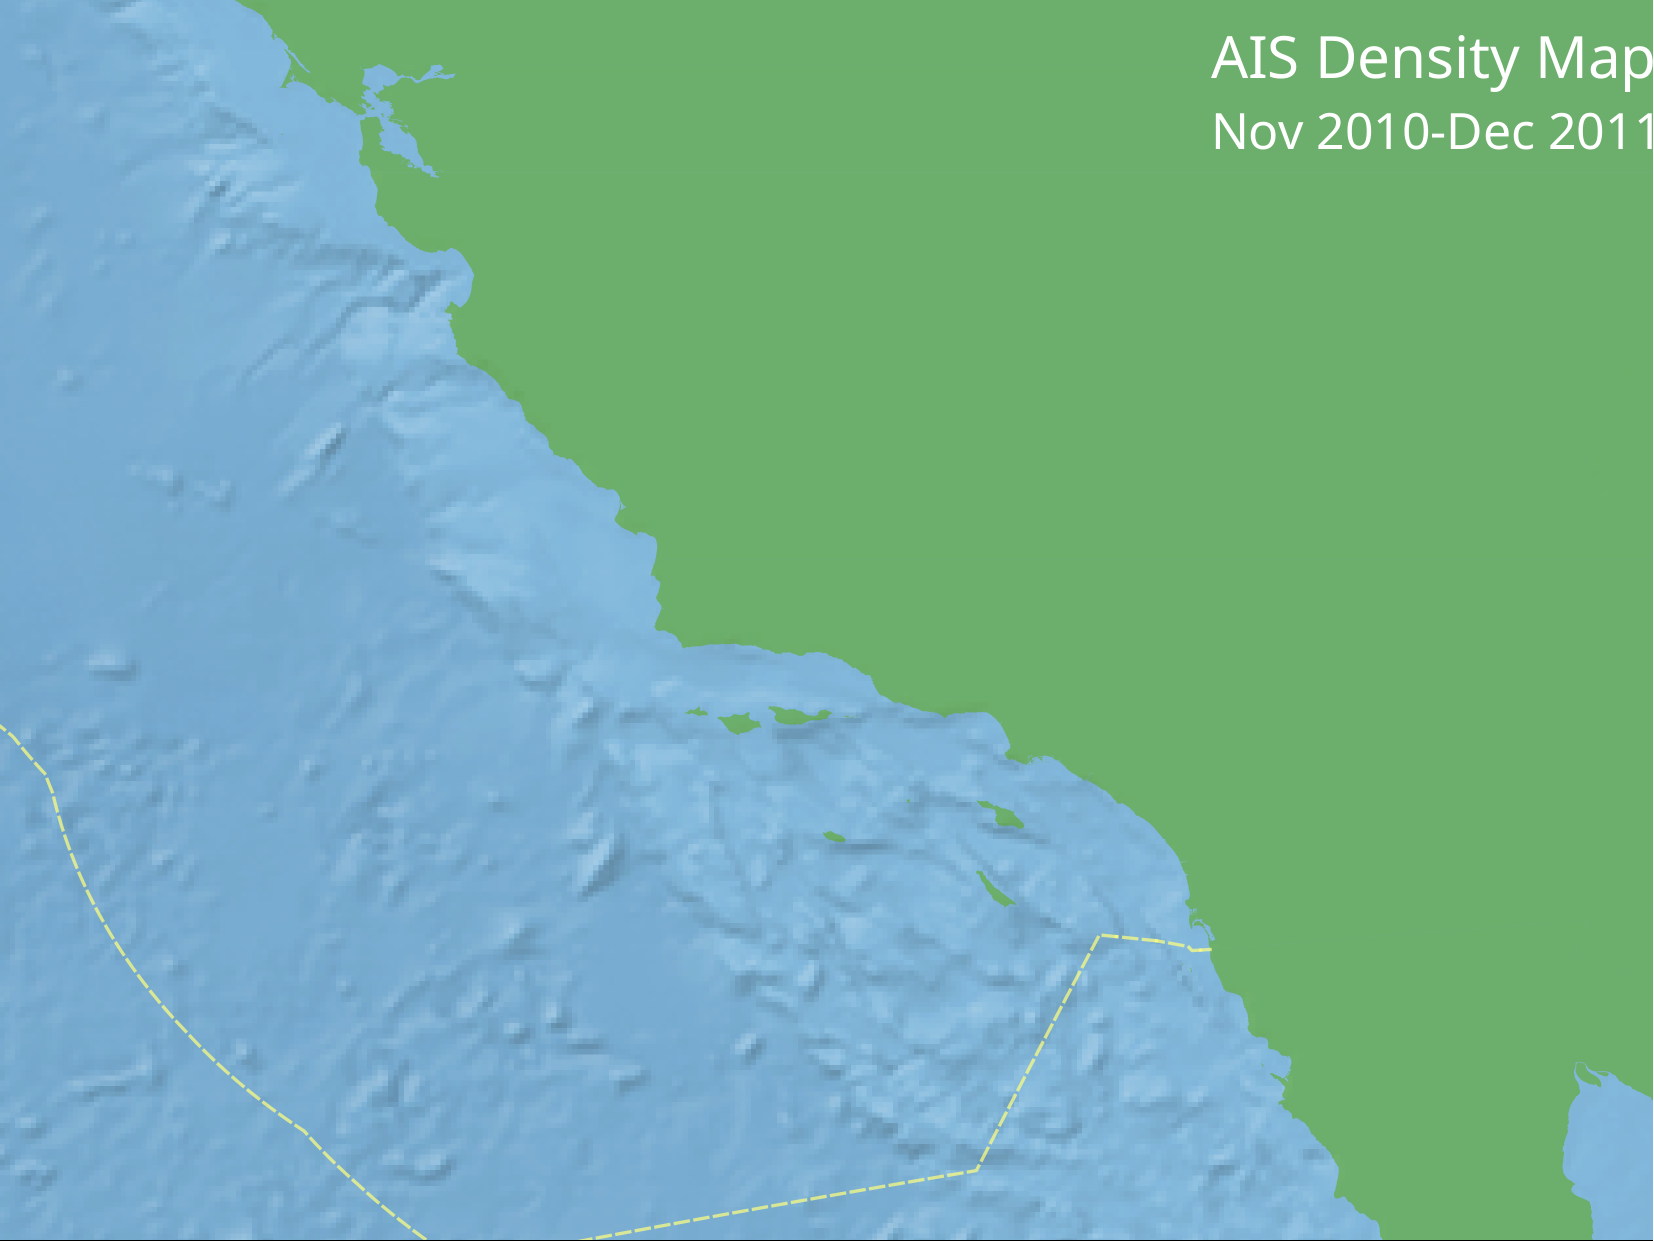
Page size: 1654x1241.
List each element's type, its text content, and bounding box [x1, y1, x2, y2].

text_box AIS Density Maps Nov 2010-Dec 2011 [1196, 9, 1653, 158]
picture [0, 0, 1653, 1240]
